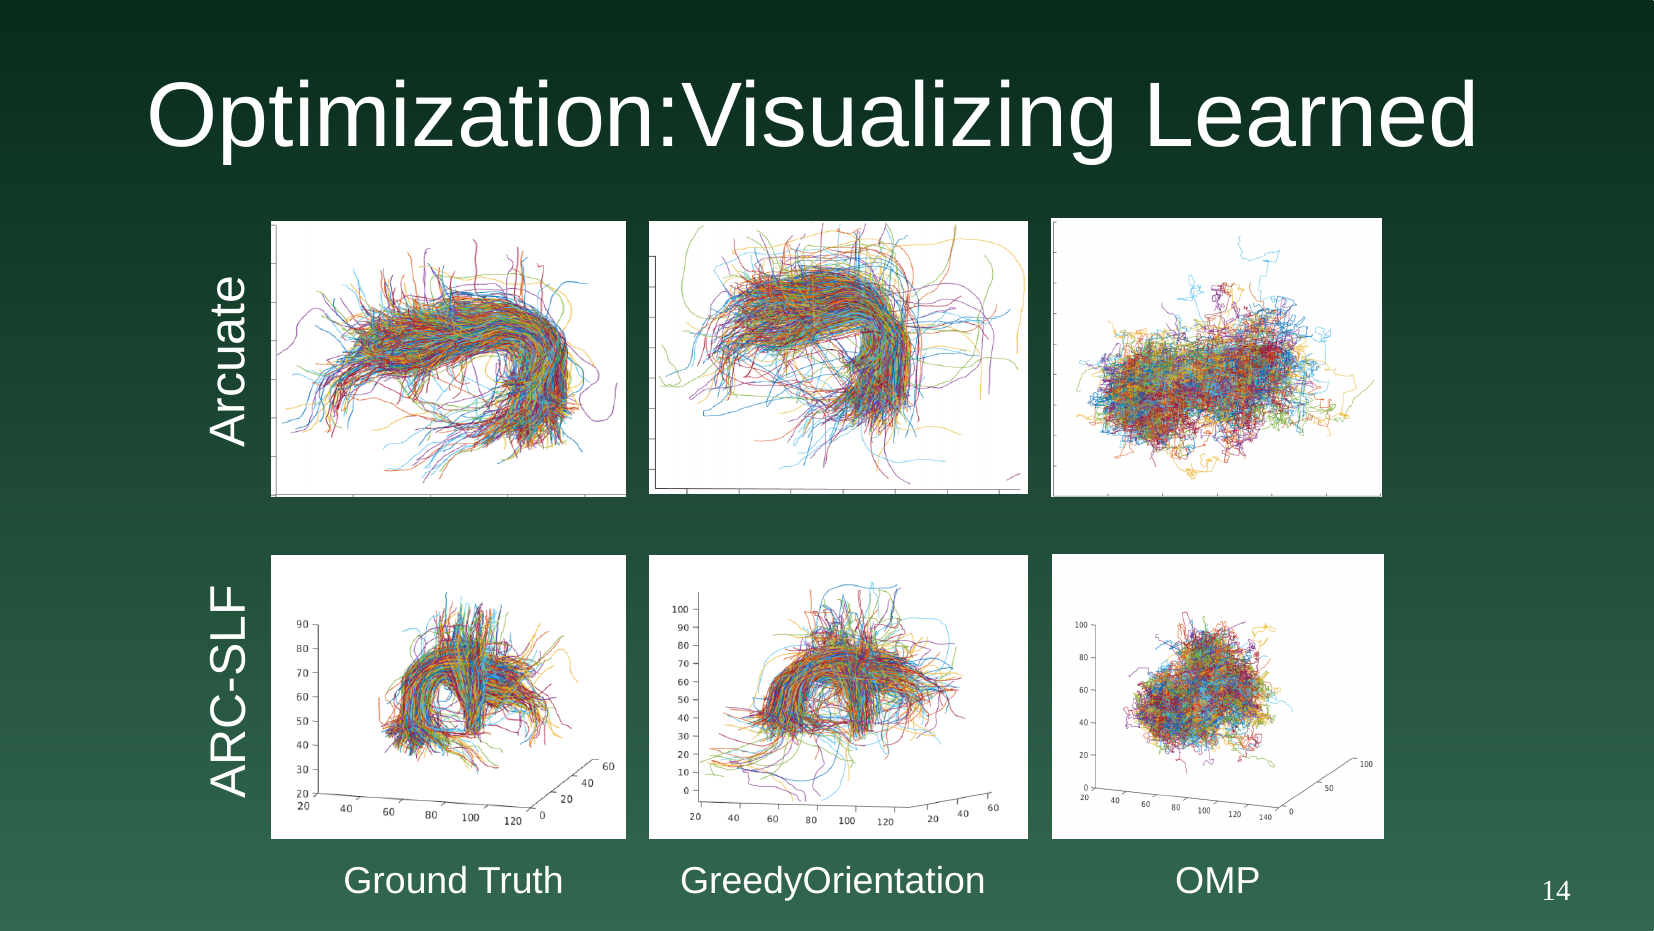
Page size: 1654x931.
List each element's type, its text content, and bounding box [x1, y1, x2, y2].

text_box ARC-SLF [188, 566, 261, 817]
text_box Arcuate [188, 250, 260, 473]
picture [1052, 554, 1384, 839]
picture [649, 555, 1028, 839]
title Optimization:Visualizing Learned [82, 37, 1571, 193]
picture [649, 221, 1028, 494]
picture [271, 555, 626, 839]
picture [1051, 218, 1382, 497]
text_box OMP [1160, 852, 1276, 910]
text_box GreedyOrientation [665, 852, 1001, 910]
picture [271, 221, 626, 497]
text_box Ground Truth [328, 852, 579, 910]
